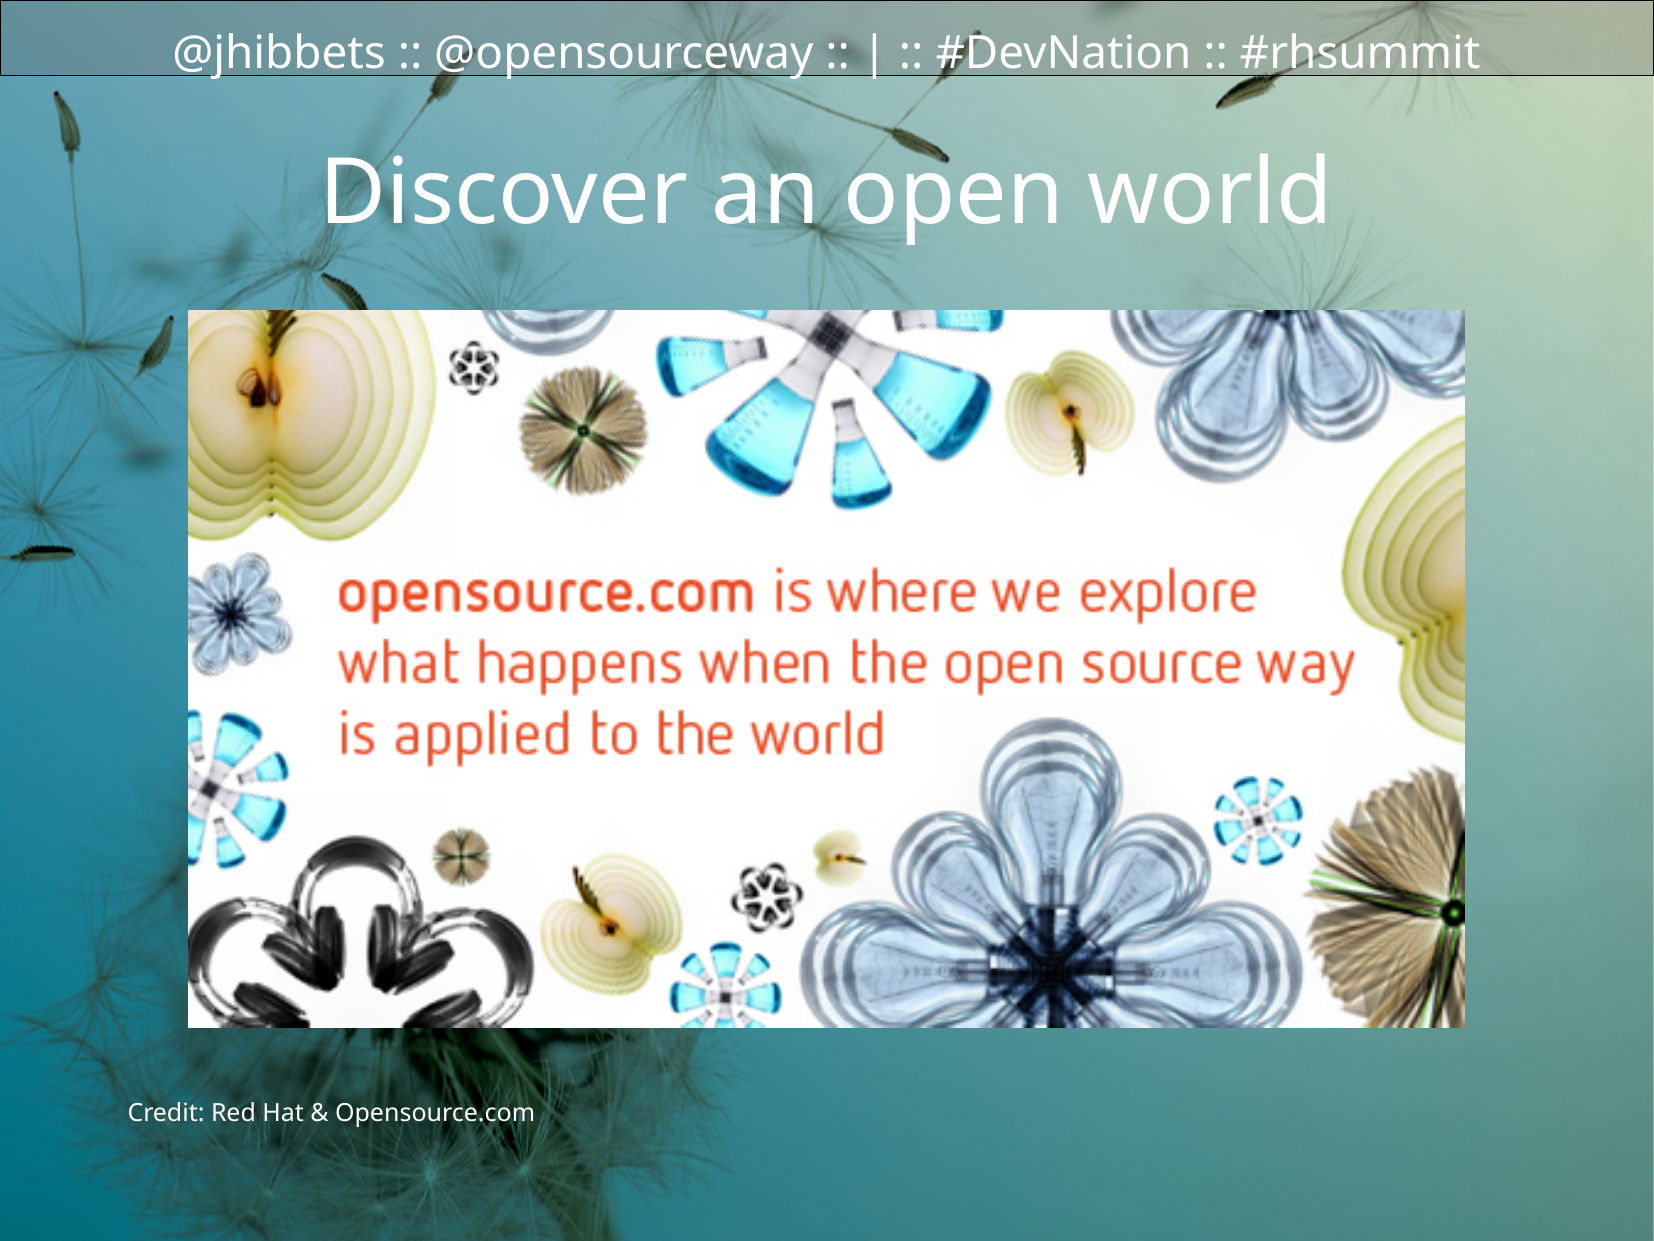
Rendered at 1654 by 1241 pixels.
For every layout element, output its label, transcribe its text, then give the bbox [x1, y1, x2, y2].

picture [0, 76, 1654, 1241]
title Discover an open world [82, 84, 1571, 292]
text_box Credit: Red Hat & Opensource.com [112, 1087, 560, 1128]
